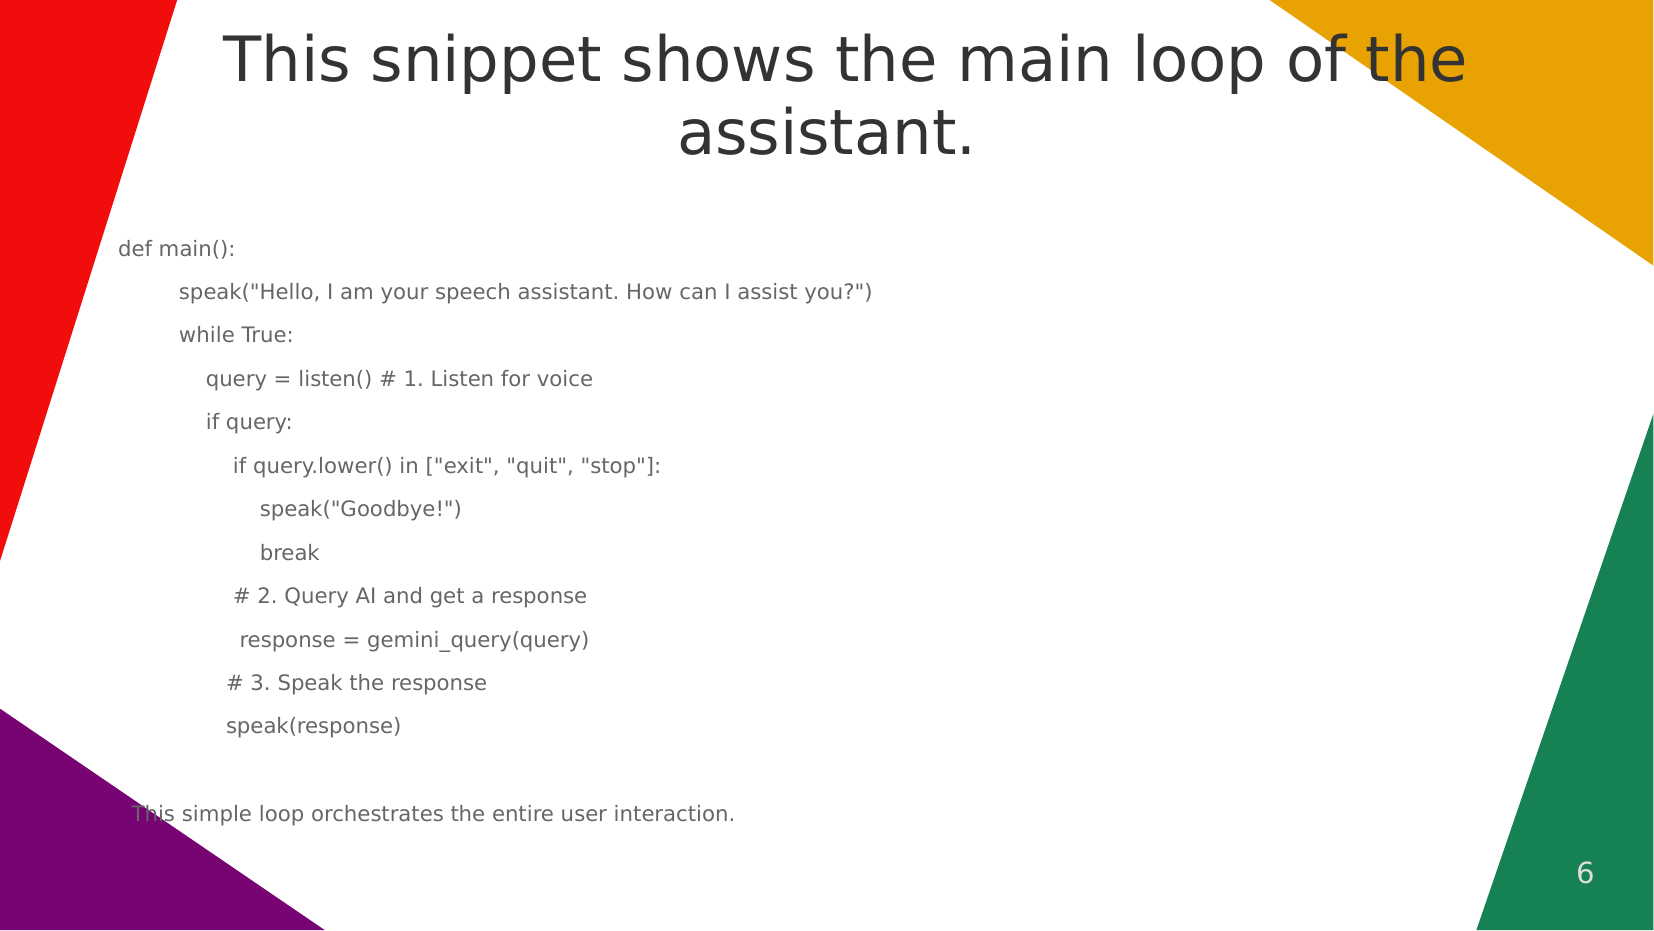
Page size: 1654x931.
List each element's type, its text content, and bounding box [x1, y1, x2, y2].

list def main(): speak("Hello, I am your speech assistant. How can I assist you?") while True: query = listen() # 1. Listen for voice if query: if query.lower() in ["exit", "quit", "stop"]: speak("Goodbye!") break # 2. Query AI and get a response response = gemini_query(query) # 3. Speak the response speak(response) This simple loop orchestrates the entire user interaction. [118, 236, 1536, 827]
title This snippet shows the main loop of the assistant. [118, 23, 1536, 236]
